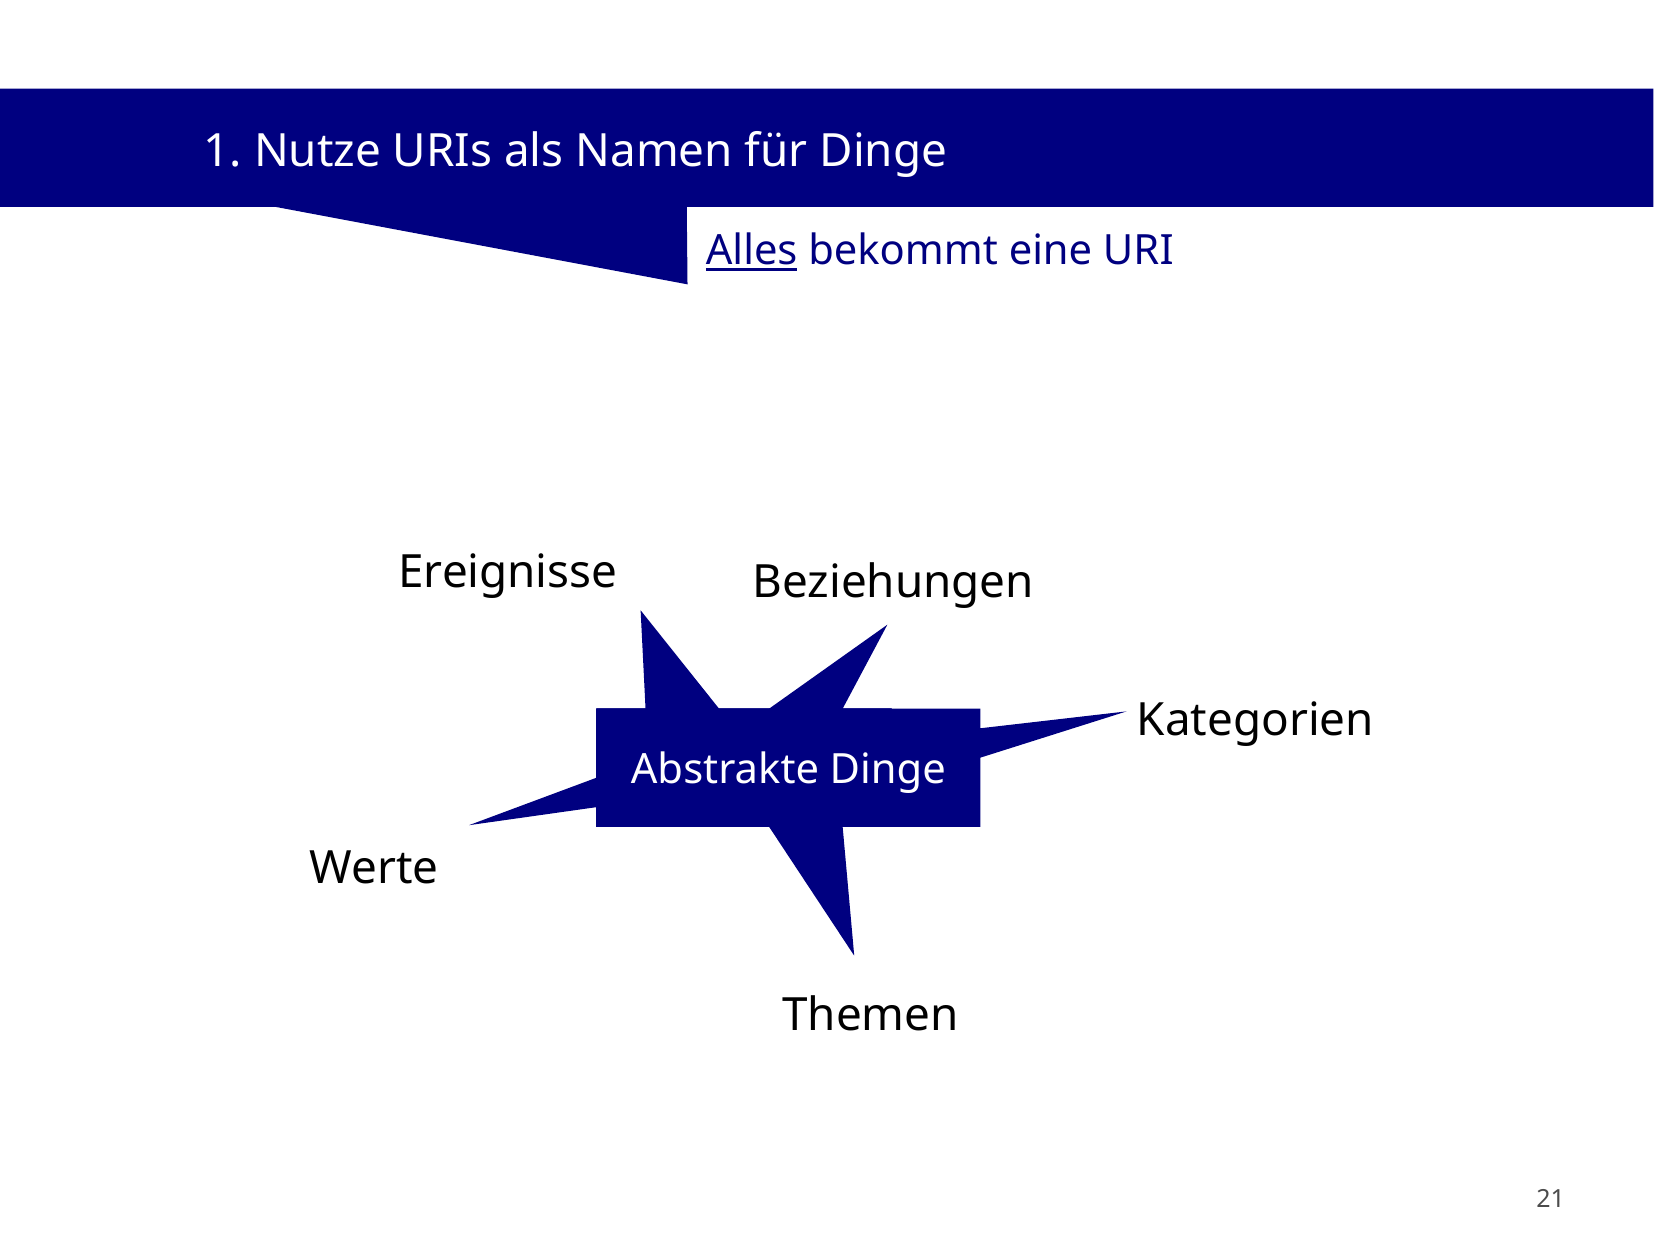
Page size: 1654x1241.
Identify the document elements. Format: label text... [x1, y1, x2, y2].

text_box 1. Nutze URIs als Namen für Dinge [189, 109, 1035, 189]
text_box Alles bekommt eine URI [691, 212, 1654, 292]
text_box [769, 827, 855, 956]
text_box [469, 777, 596, 826]
text_box Werte [295, 826, 680, 906]
text_box Ereignisse [383, 531, 680, 611]
text_box [770, 624, 888, 708]
text_box Beziehungen [738, 541, 1123, 621]
text_box Themen [767, 974, 1152, 1054]
text_box [640, 611, 719, 708]
text_box Kategorien [1122, 679, 1506, 758]
text_box [0, 88, 1654, 285]
text_box Abstrakte Dinge [596, 708, 1122, 827]
